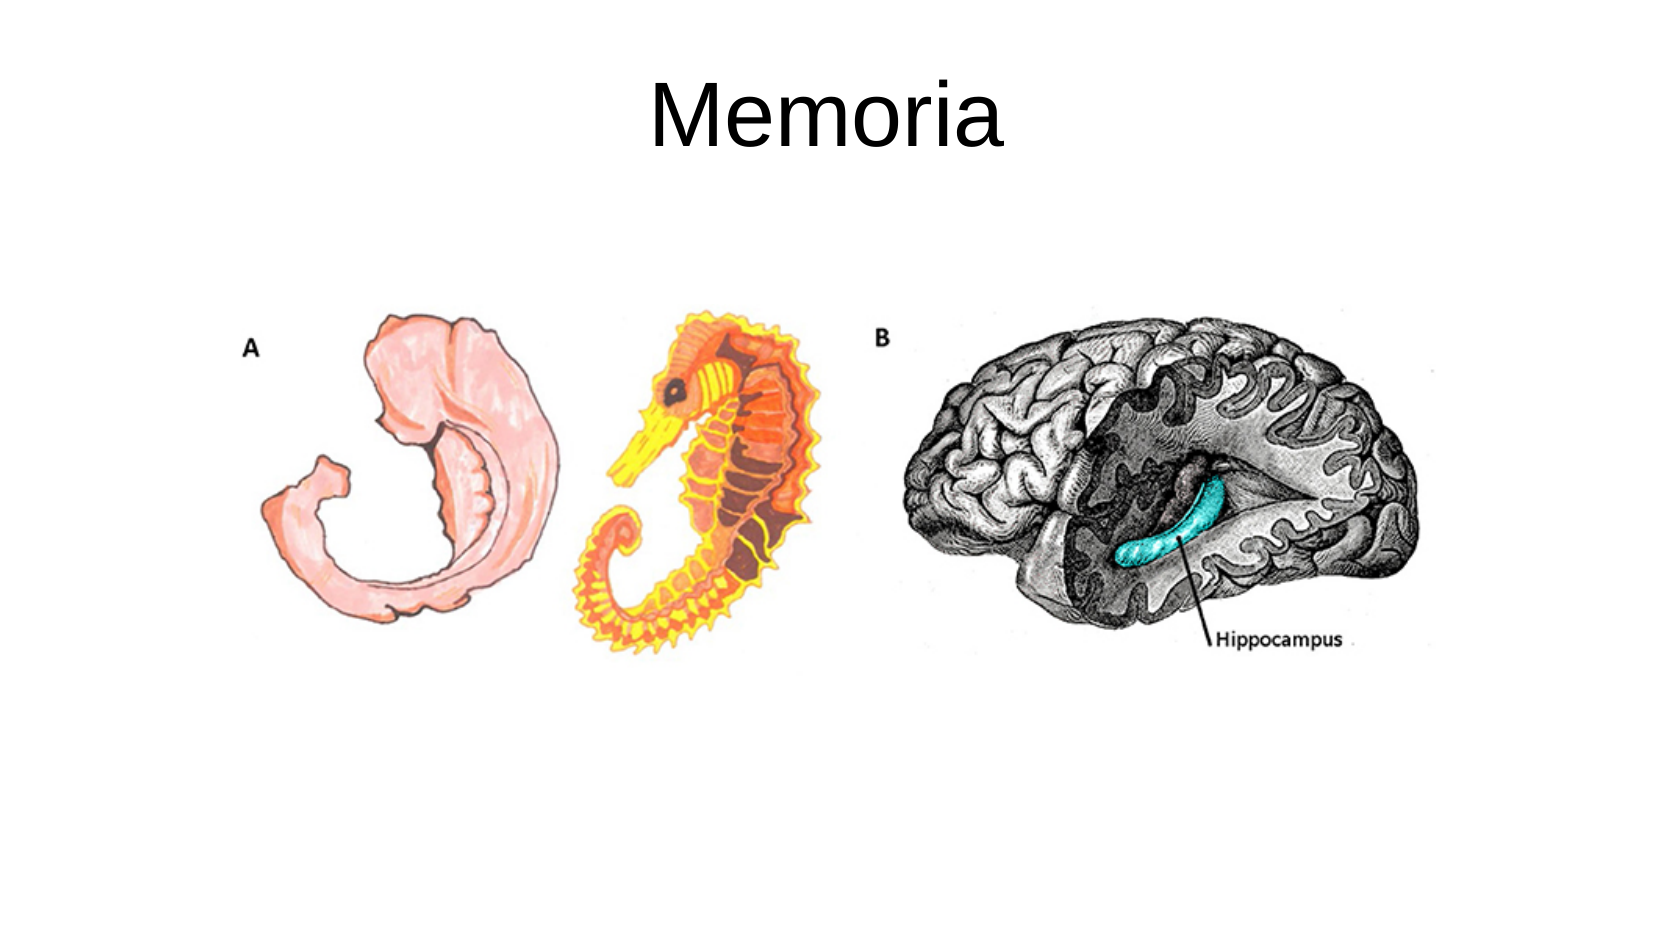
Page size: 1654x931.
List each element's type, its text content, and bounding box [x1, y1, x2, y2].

picture [240, 304, 1436, 677]
title Memoria [82, 37, 1571, 193]
